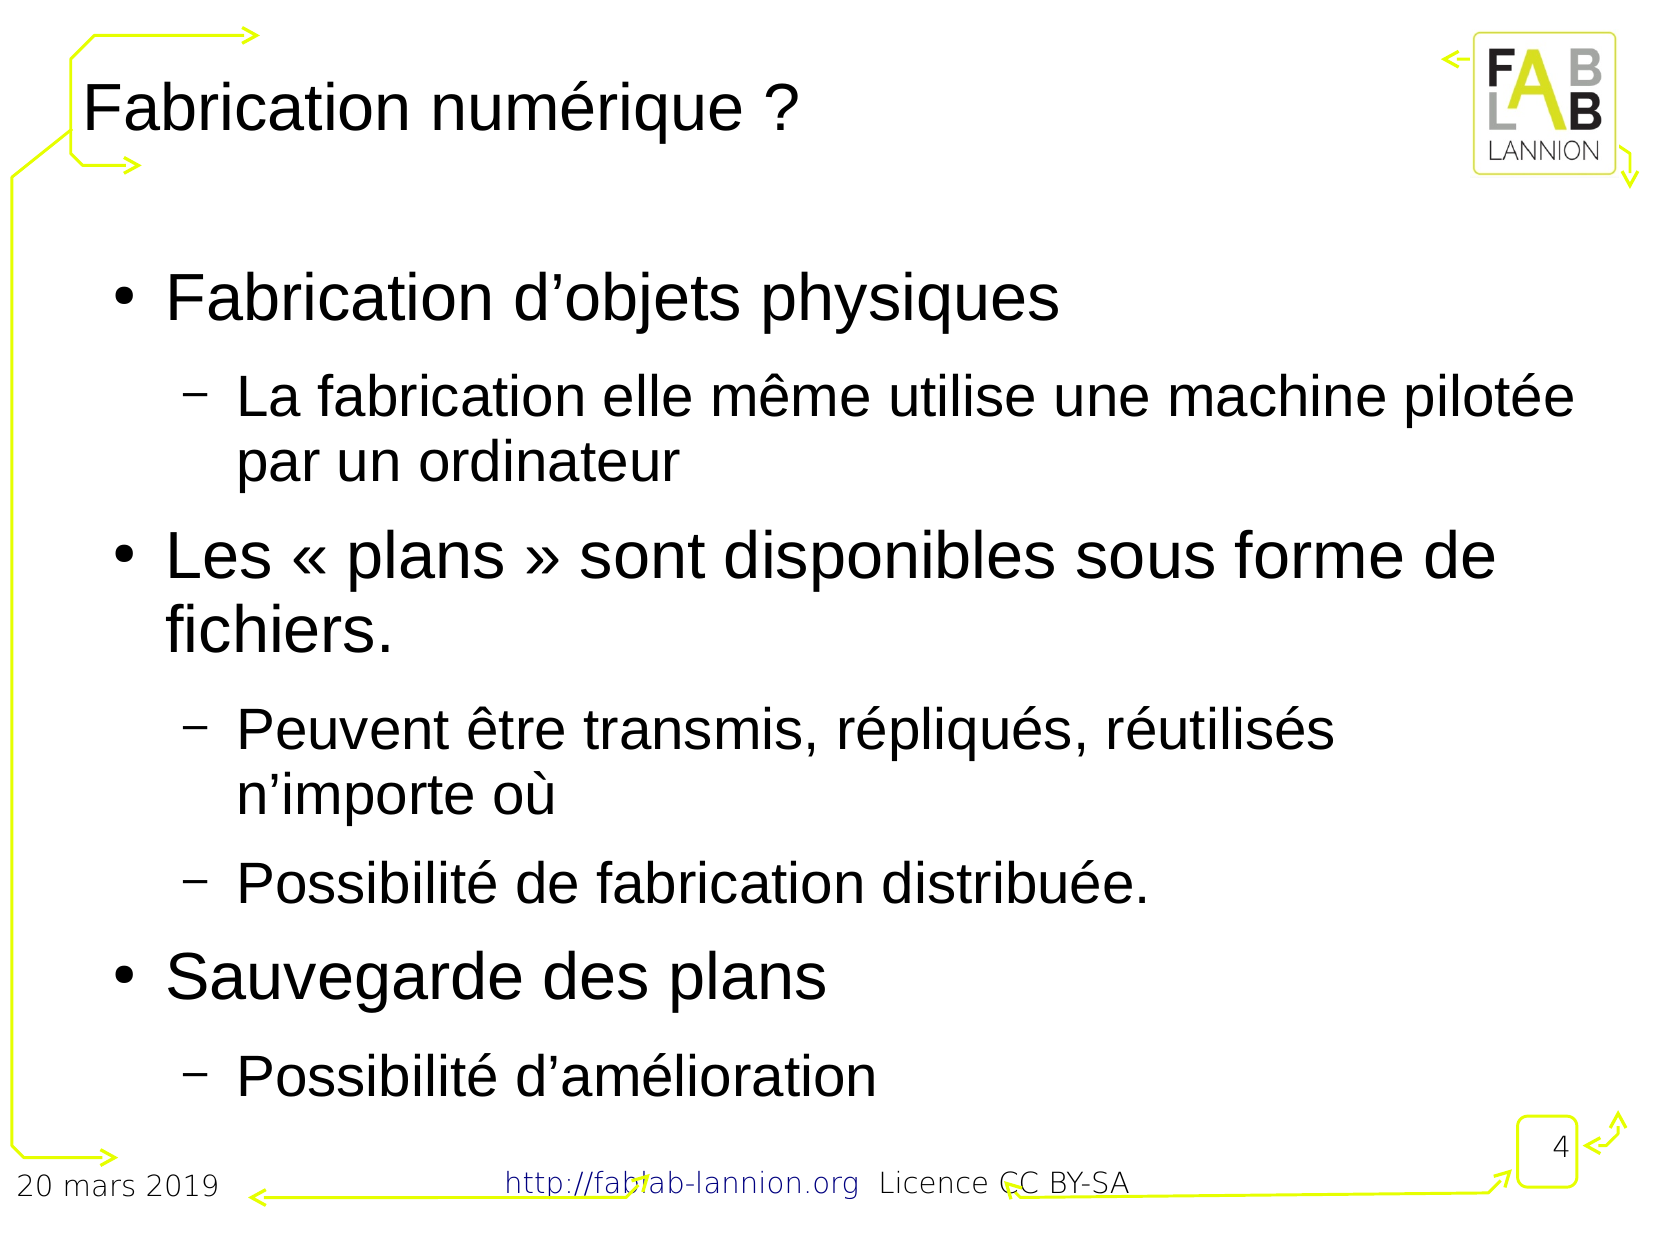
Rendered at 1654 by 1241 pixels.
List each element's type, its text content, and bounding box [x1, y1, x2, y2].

picture [1470, 29, 1619, 178]
title Fabrication numérique ? [82, 49, 1441, 166]
list Fabrication d’objets physiques La fabrication elle même utilise une machine pilotée par un ordinateur Les « plans » sont disponibles sous forme de fichiers. Peuvent être transmis, répliqués, réutilisés n’importe où Possibilité de fabrication distribuée. Sauvegarde des plans Possibilité d’amélioration [94, 259, 1583, 1111]
